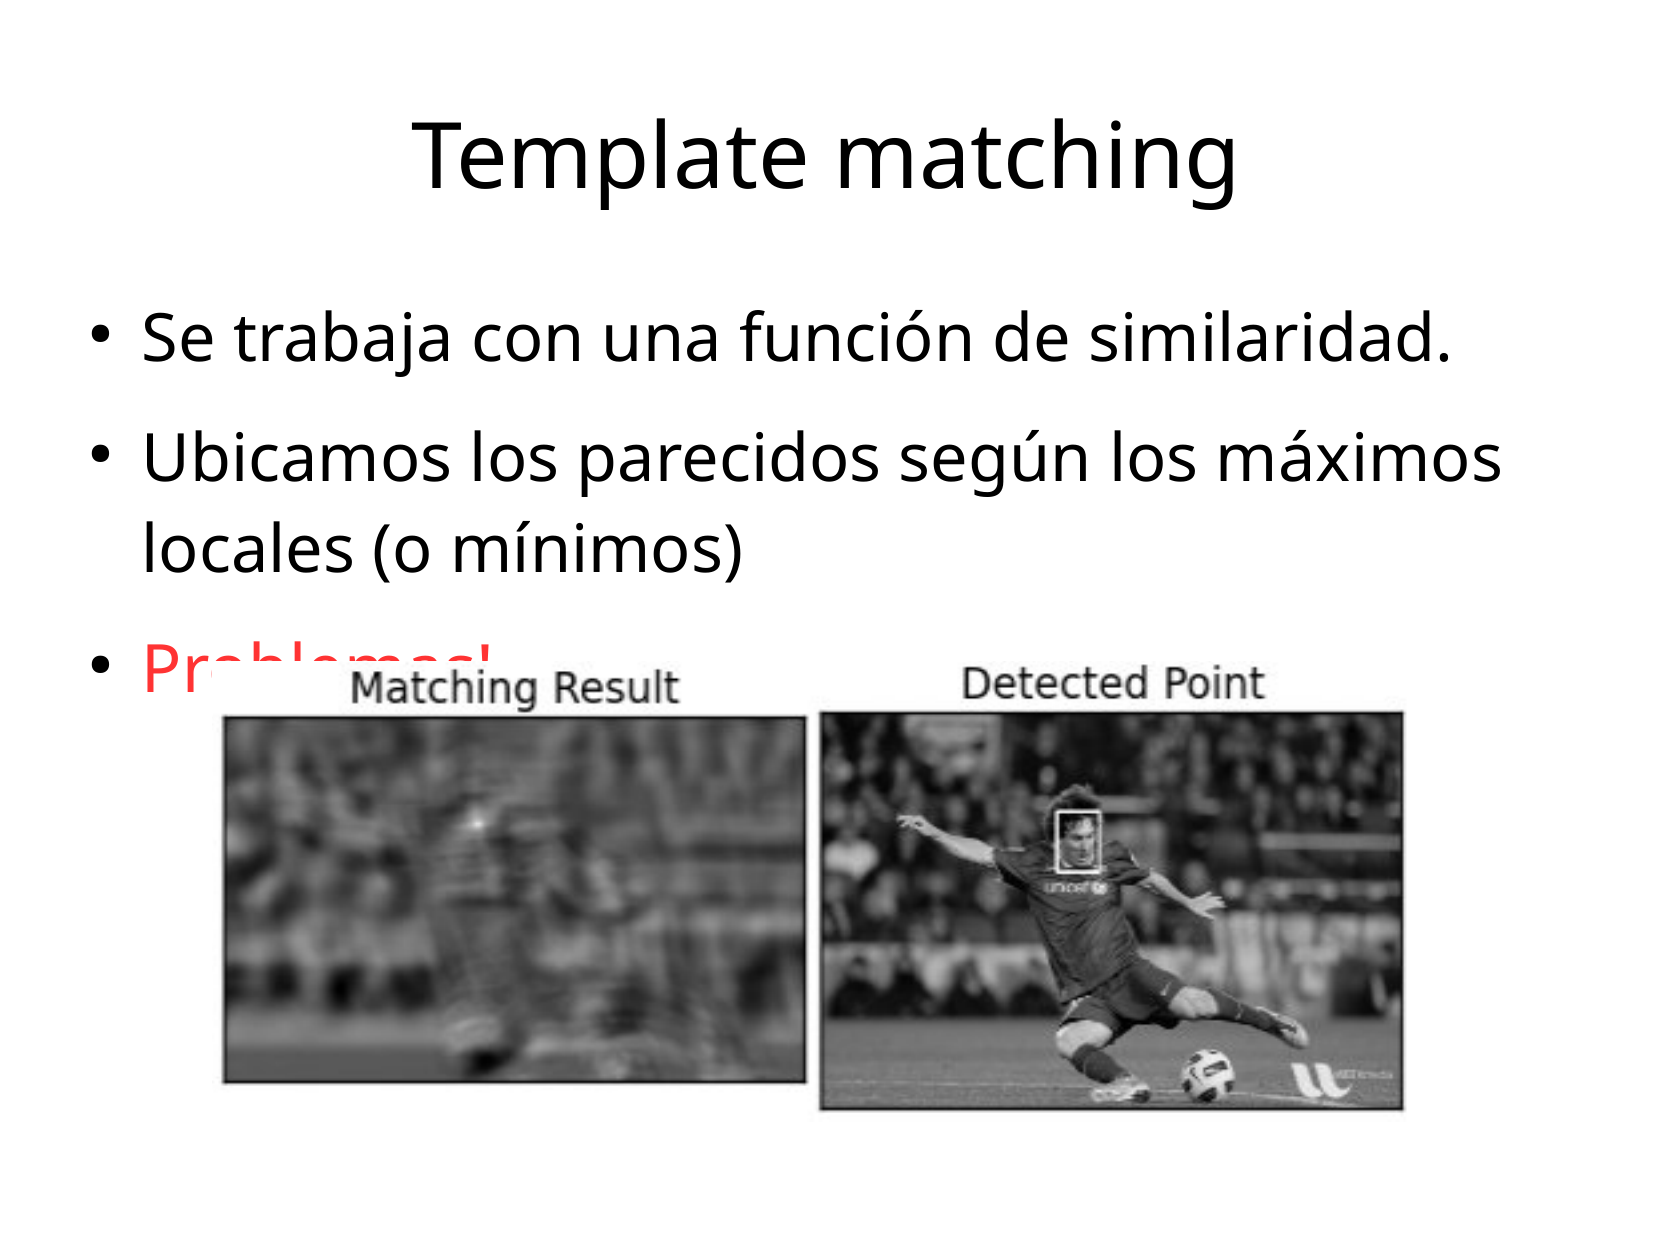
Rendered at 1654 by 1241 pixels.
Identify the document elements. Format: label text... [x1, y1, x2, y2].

picture [212, 661, 1412, 1123]
title Template matching [82, 49, 1571, 257]
list Se trabaja con una función de similaridad. Ubicamos los parecidos según los máximos locales (o mínimos) Problemas! [70, 290, 1572, 1010]
